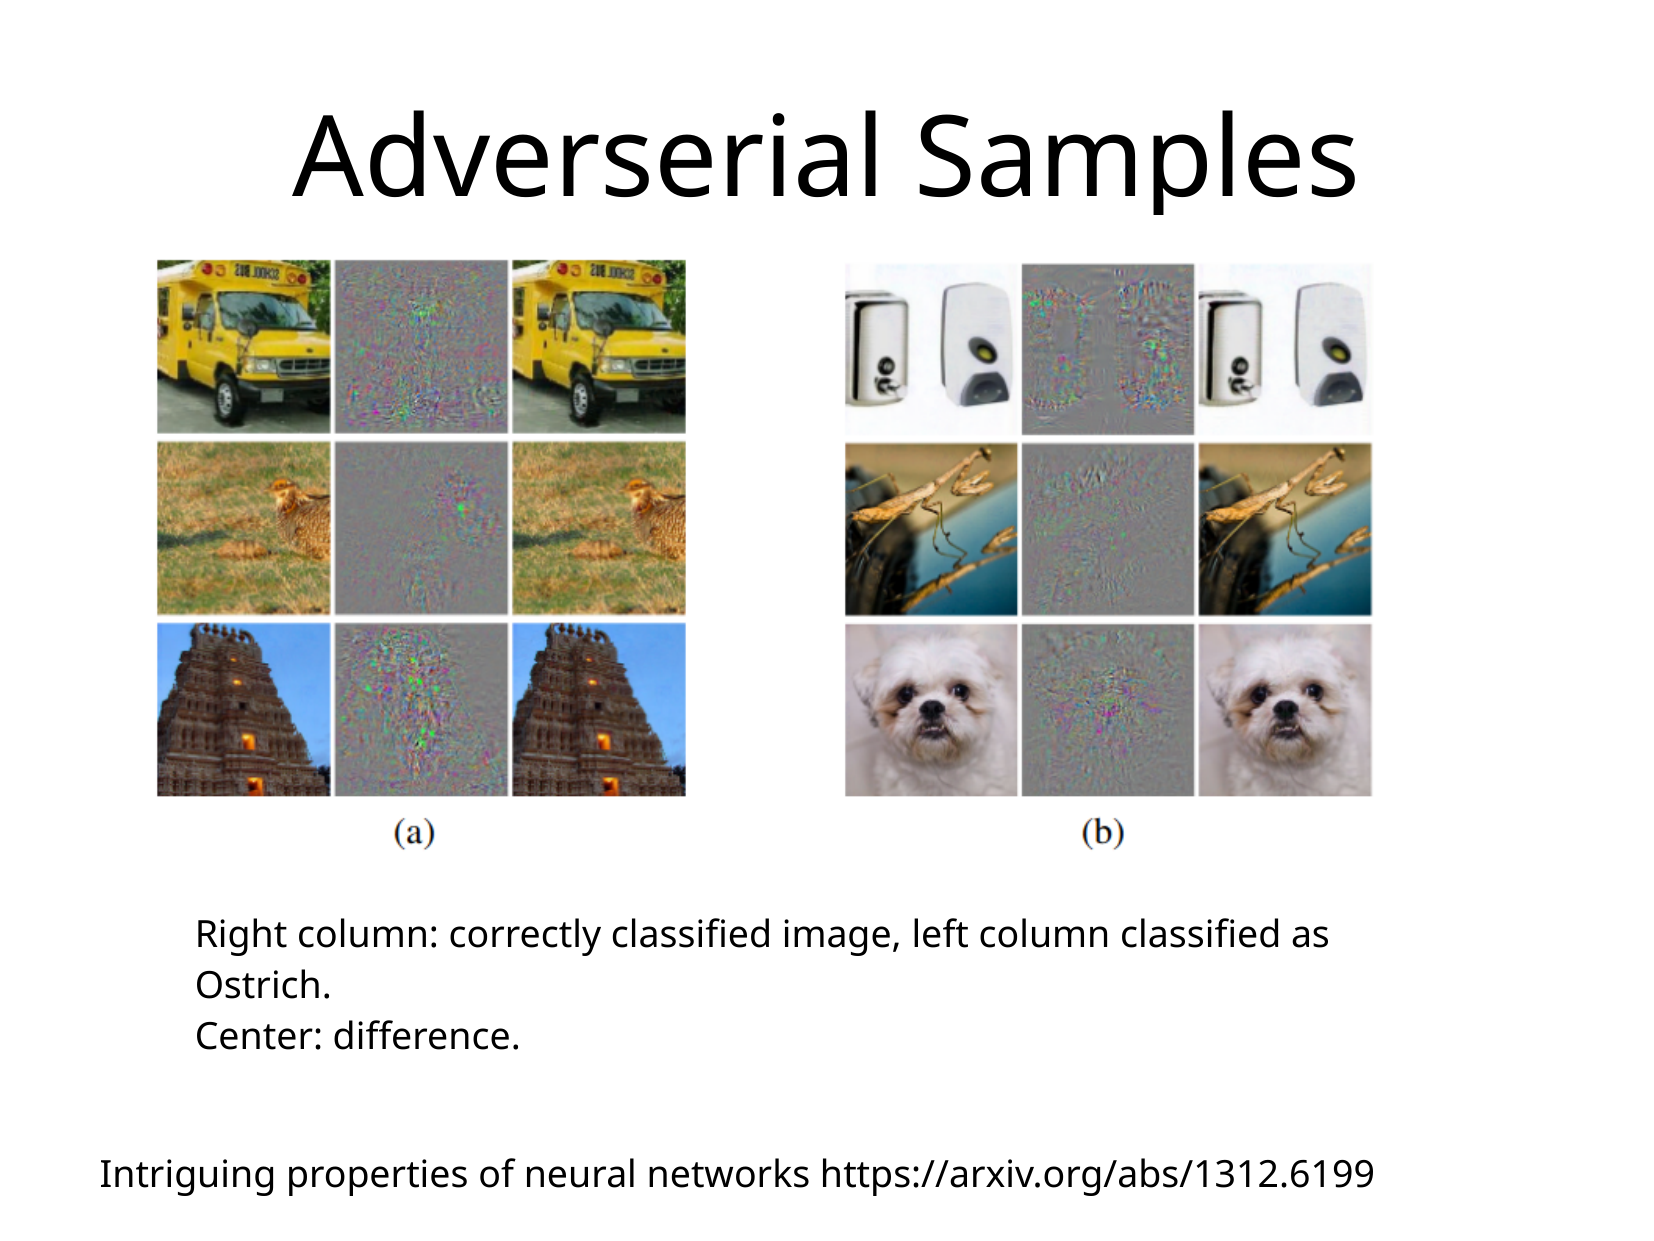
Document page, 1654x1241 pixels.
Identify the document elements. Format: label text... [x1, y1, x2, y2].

title Adverserial Samples [82, 49, 1571, 257]
text_box Intriguing properties of neural networks https://arxiv.org/abs/1312.6199 [75, 1139, 1591, 1231]
text_box Right column: correctly classified image, left column classified as Ostrich. Center: difference. [180, 900, 1351, 1029]
picture [120, 215, 1399, 871]
